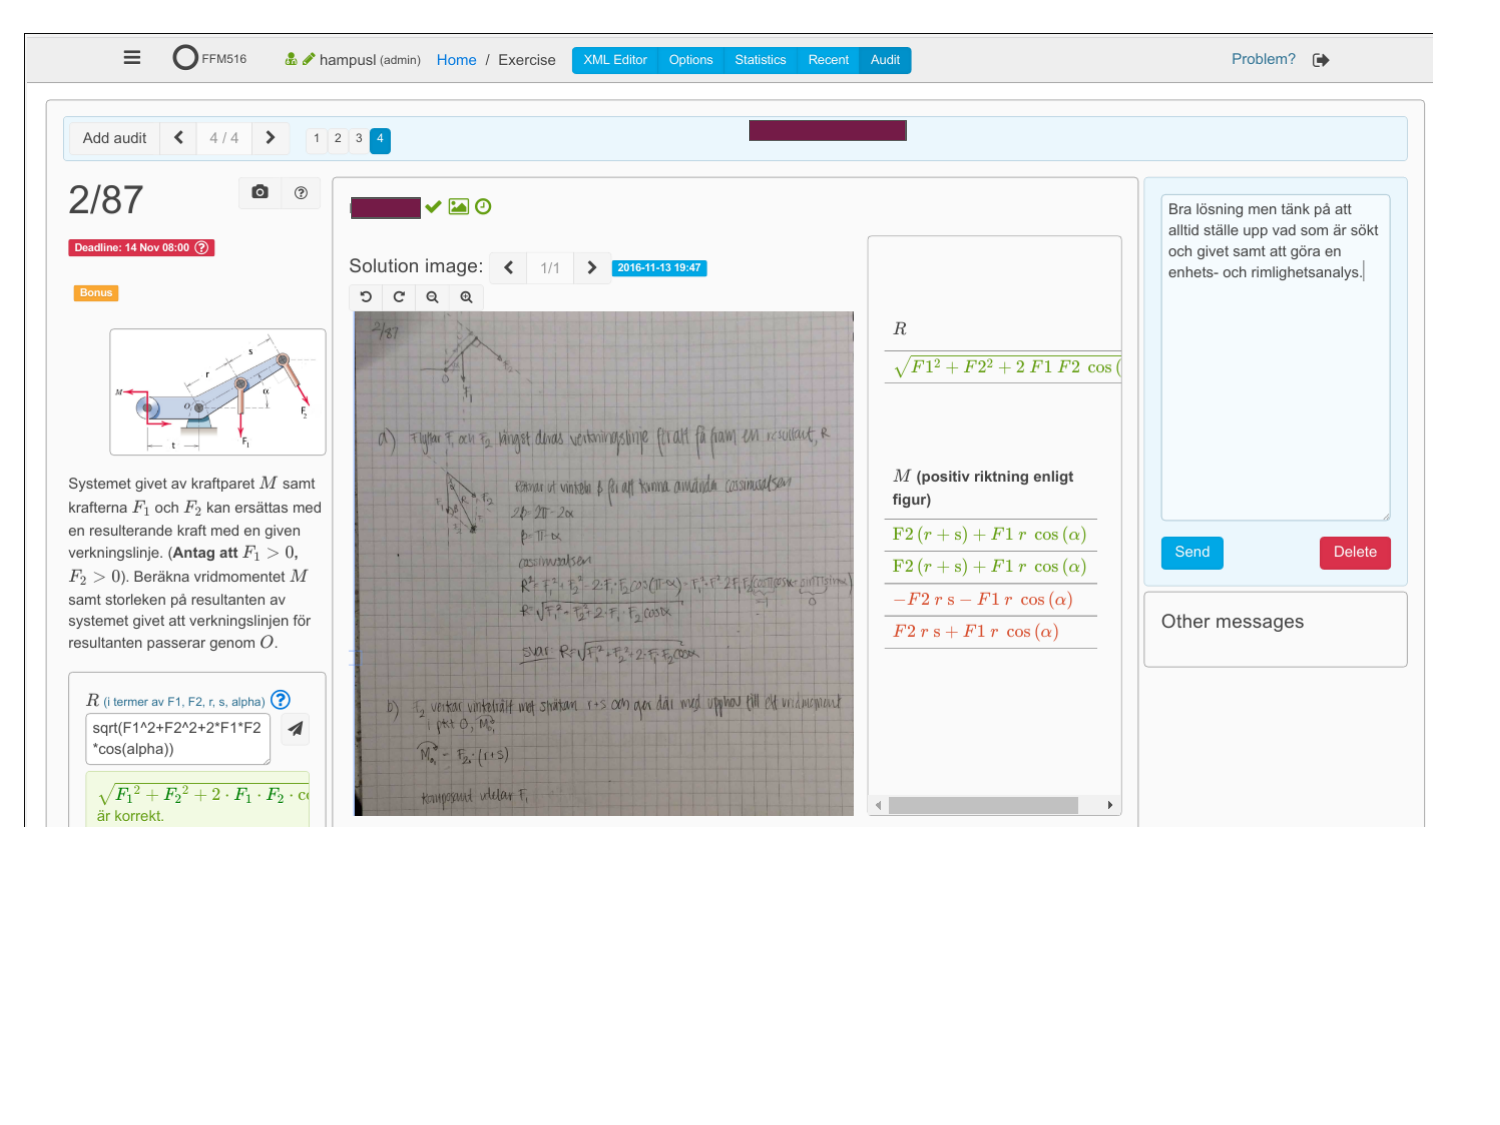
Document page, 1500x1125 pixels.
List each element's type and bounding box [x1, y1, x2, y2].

text_box [351, 198, 421, 219]
text_box [749, 120, 907, 141]
picture [24, 33, 1433, 827]
